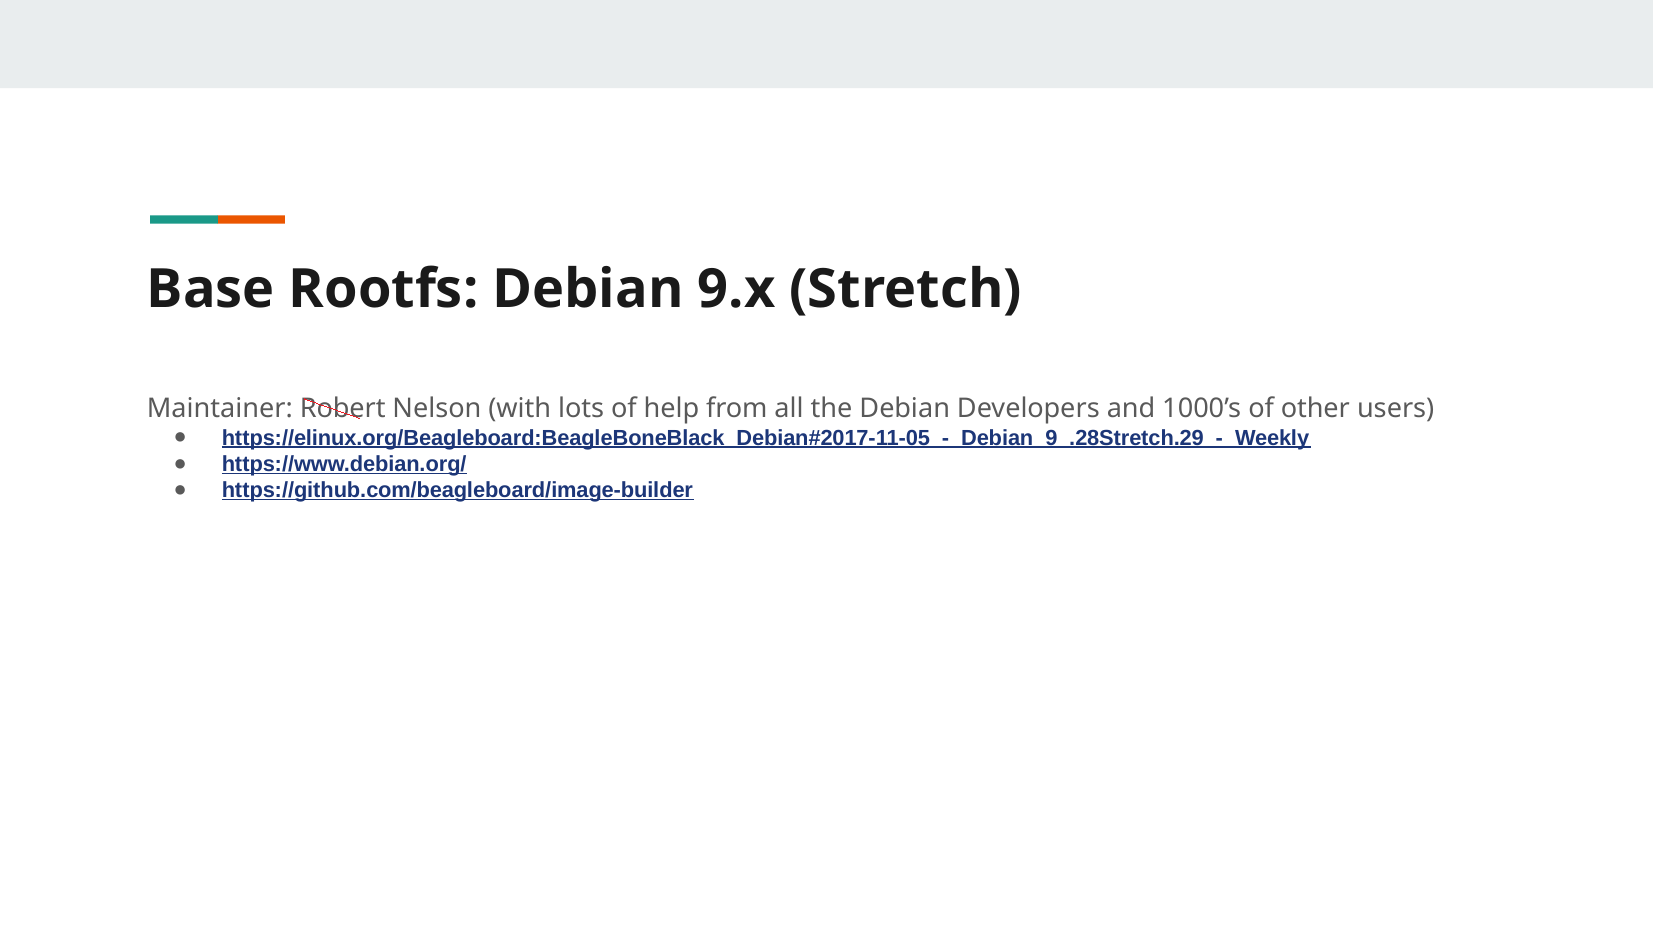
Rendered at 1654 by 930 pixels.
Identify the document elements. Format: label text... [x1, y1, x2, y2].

title Base Rootfs: Debian 9.x (Stretch) [131, 238, 1522, 336]
list Maintainer: Robert Nelson (with lots of help from all the Debian Developers and 1000’s of other users) https://elinux.org/Beagleboard:BeagleBoneBlack_Debian#2017-11-05_-_Debian_9_.28Stretch.29_-_Weekly https://www.debian.org/ https://github.com/beagleboard/image-builder [131, 375, 1522, 785]
